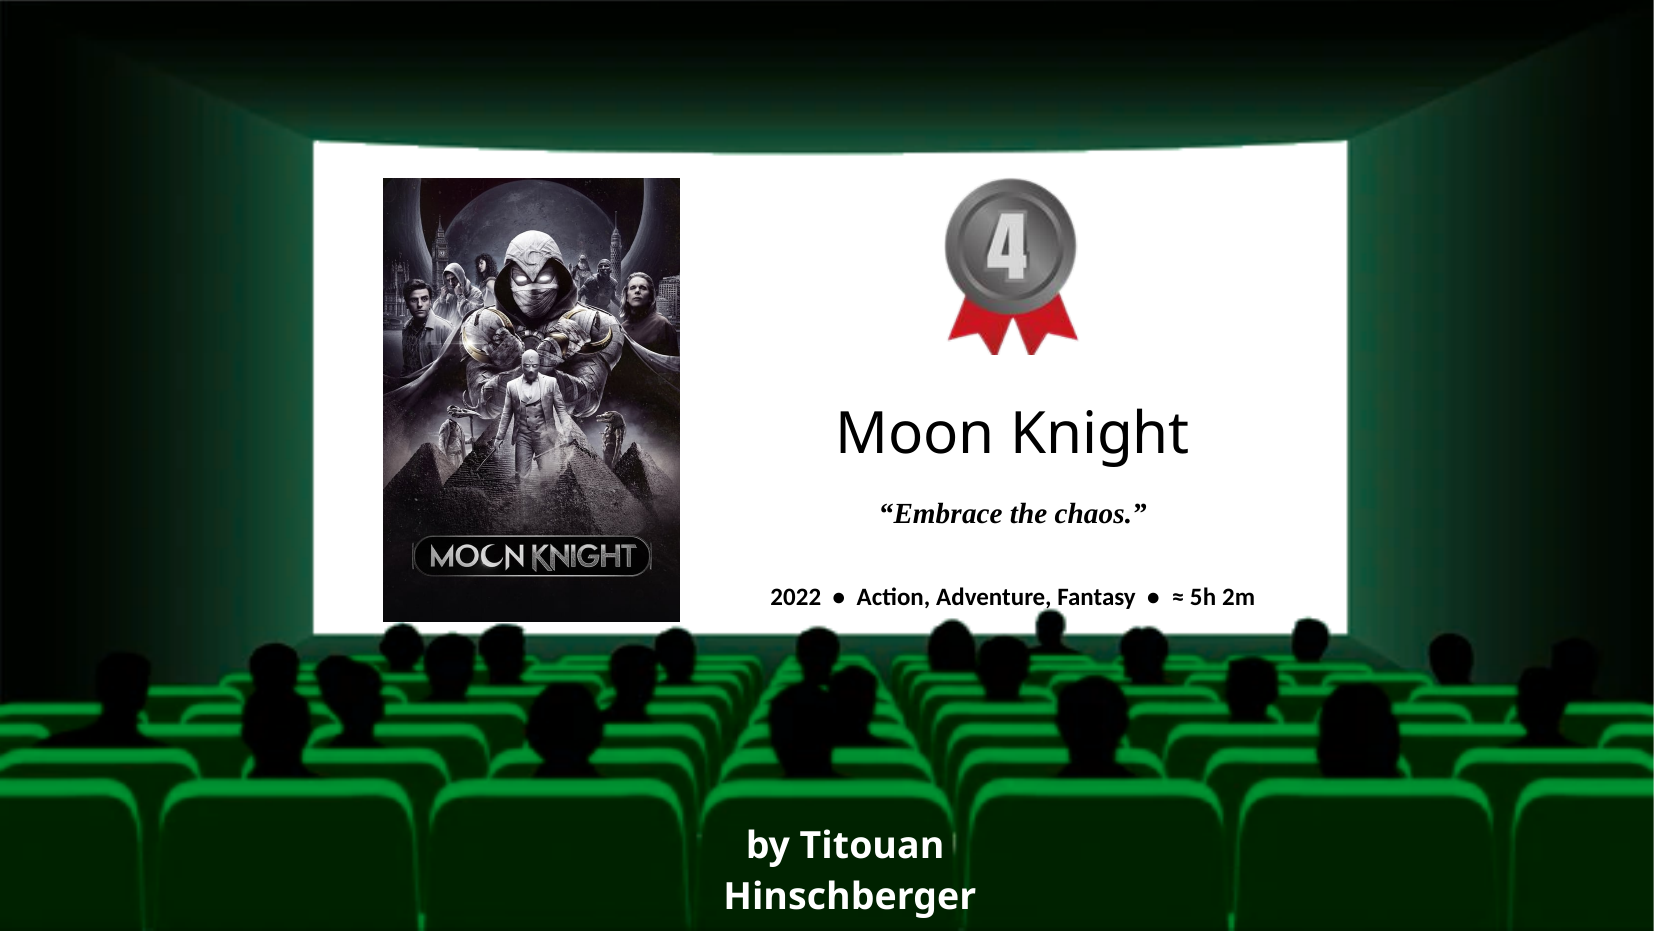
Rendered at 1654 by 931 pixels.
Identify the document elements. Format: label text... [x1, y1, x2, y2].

text_box 2022 • Action, Adventure, Fantasy • ≈ 5h 2m [680, 578, 1347, 619]
text_box Moon Knight [685, 384, 1341, 470]
text_box “Embrace the chaos.” [685, 490, 1341, 538]
picture [0, 0, 1654, 931]
